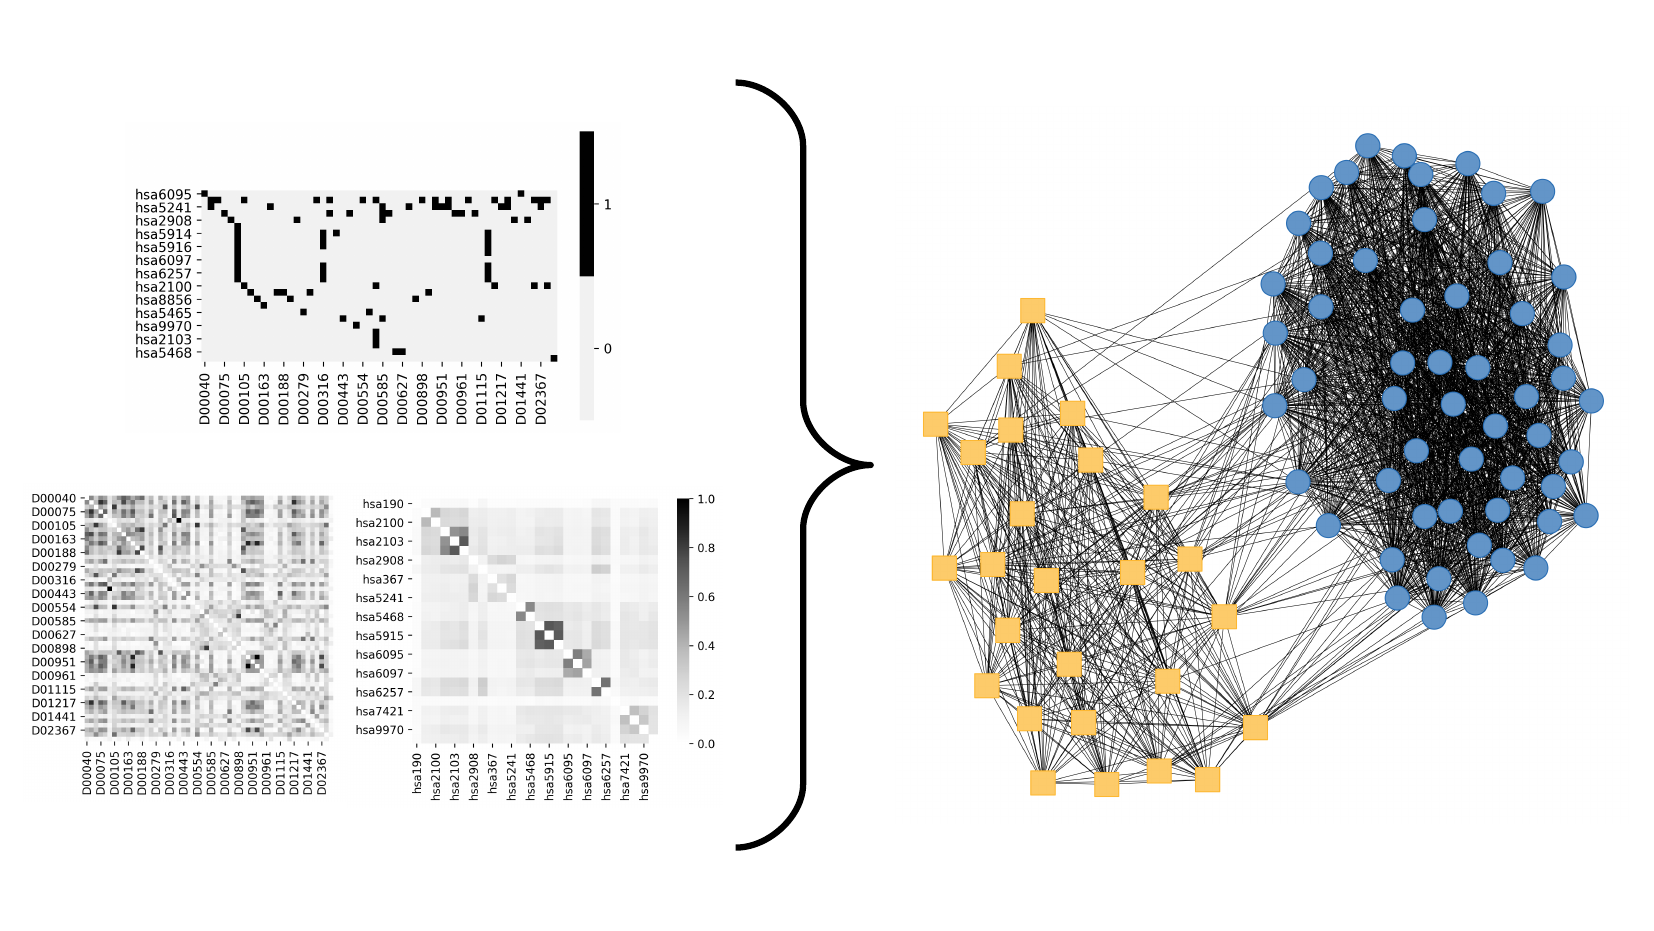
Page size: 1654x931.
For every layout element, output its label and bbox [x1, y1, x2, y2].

picture [895, 106, 1630, 824]
picture [125, 122, 621, 433]
picture [23, 483, 723, 808]
